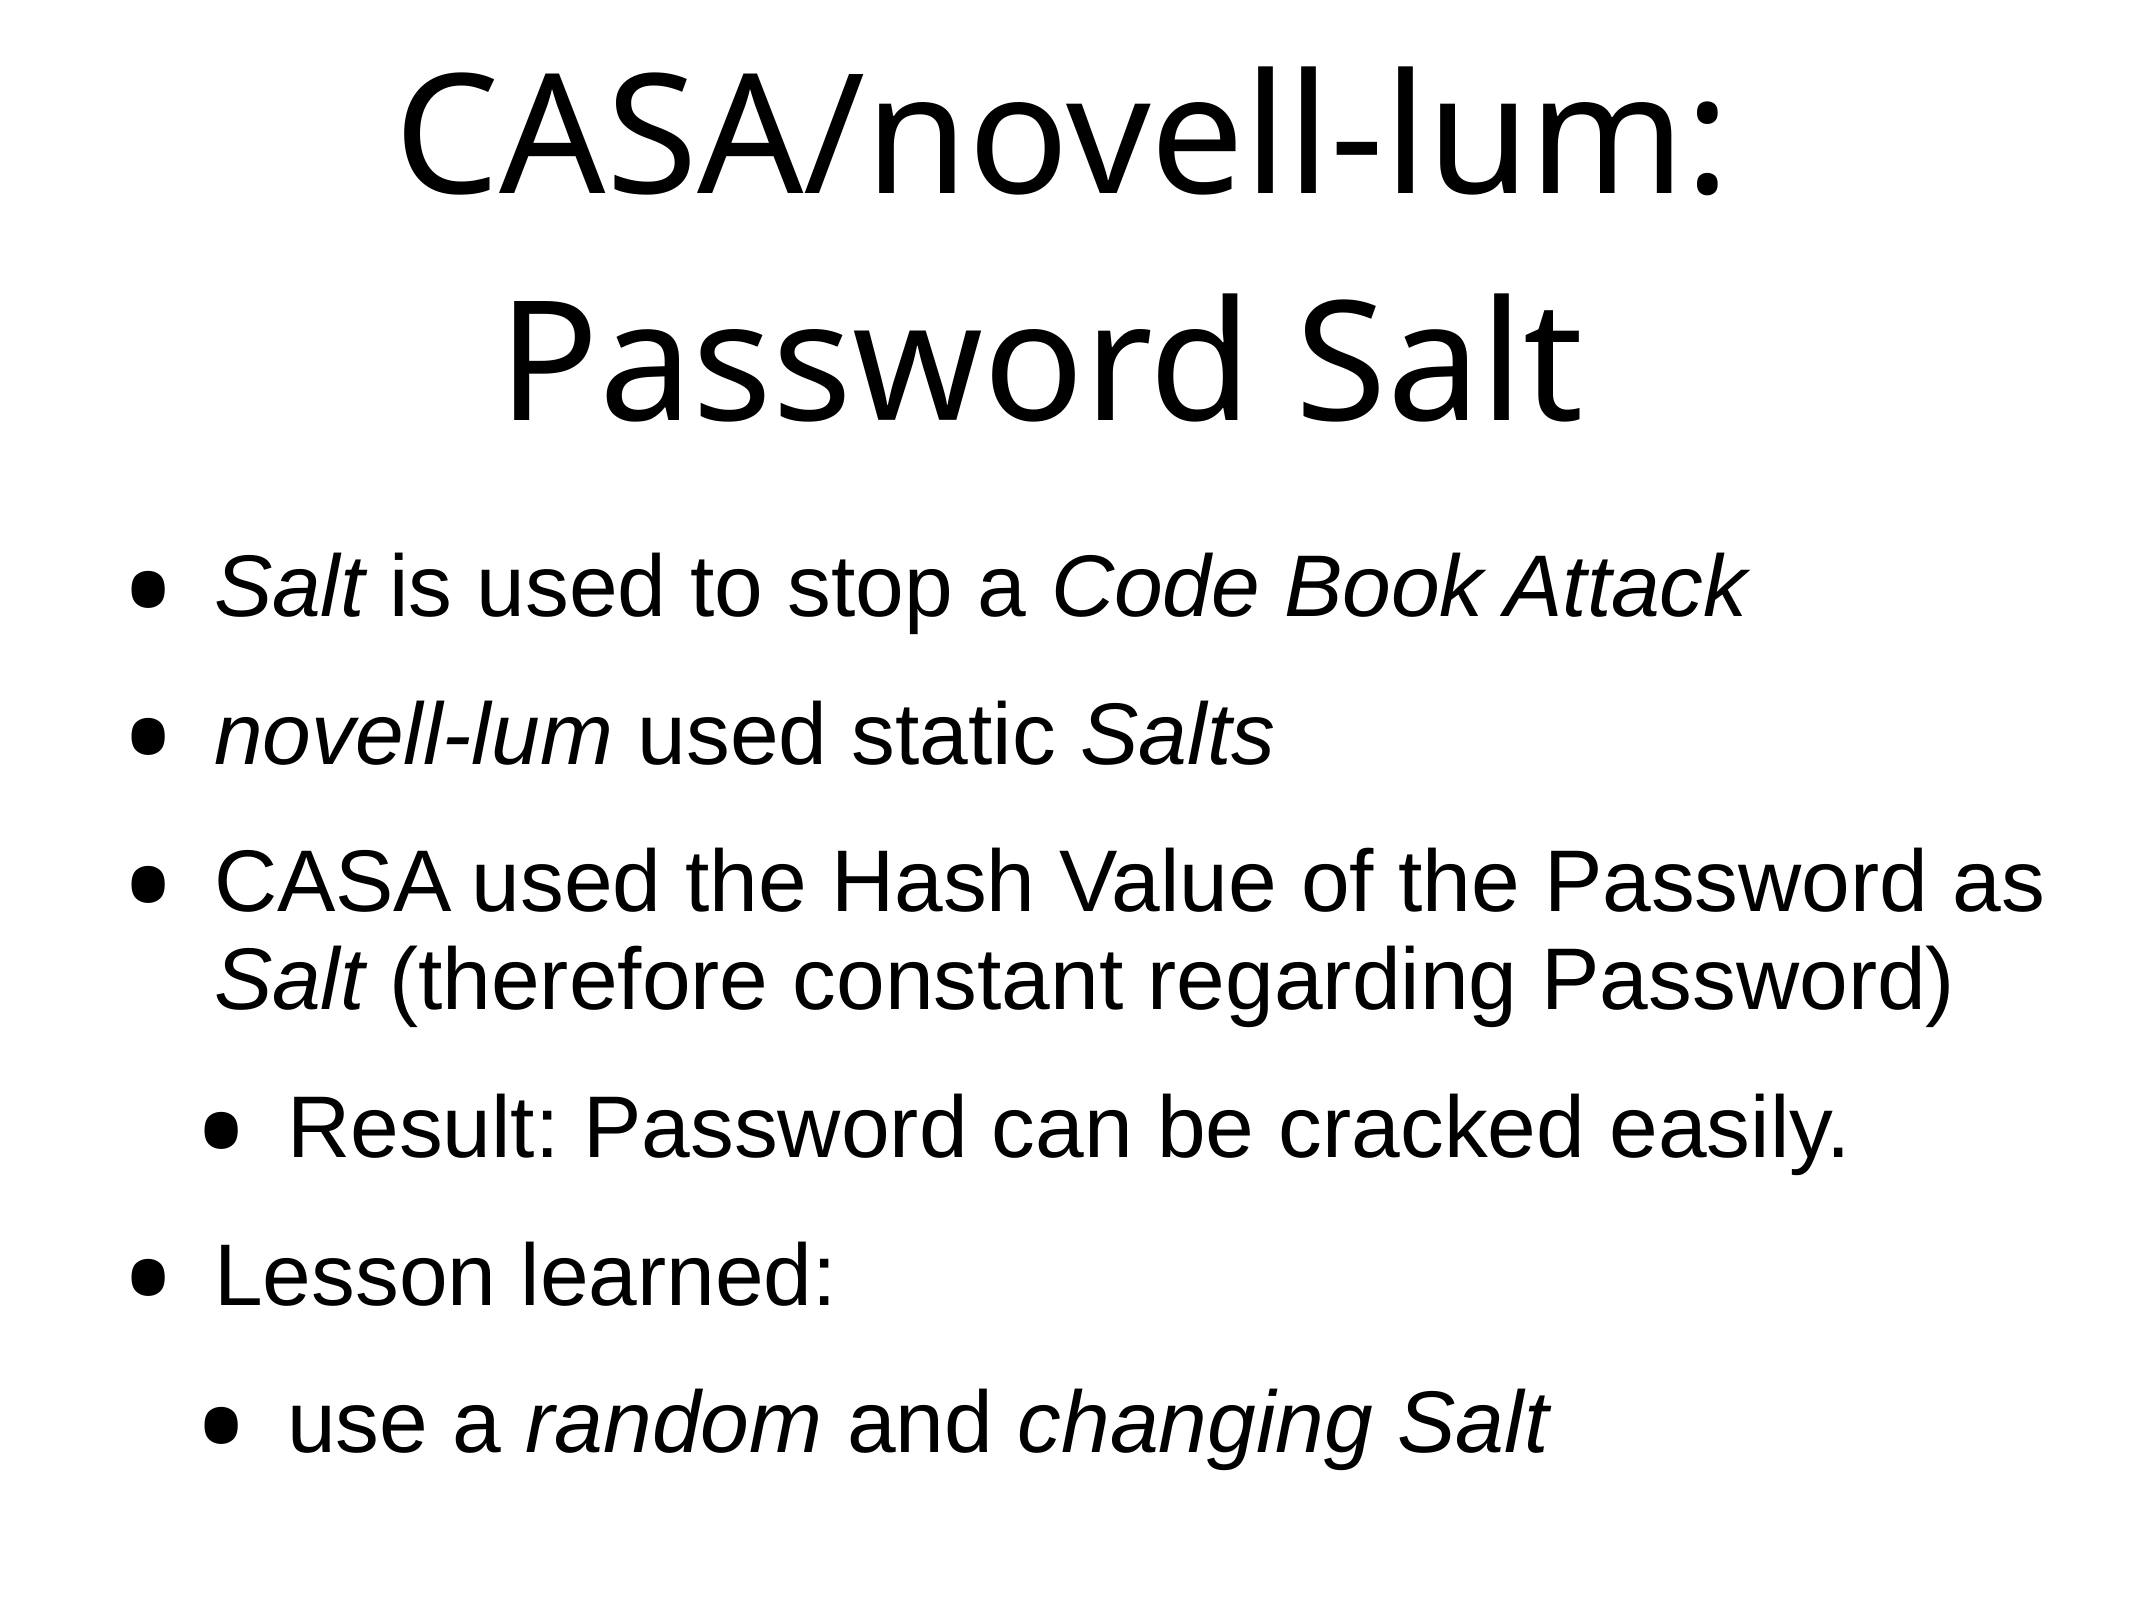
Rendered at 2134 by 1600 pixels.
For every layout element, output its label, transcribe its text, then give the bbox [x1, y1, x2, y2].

list Salt is used to stop a Code Book Attack novell-lum used static Salts CASA used the Hash Value of the Password as Salt (therefore constant regarding Password) Result: Password can be cracked easily. Lesson learned: use a random and changing Salt [60, 454, 2071, 1555]
title CASA/novell-lum: Password Salt [29, 21, 2097, 462]
